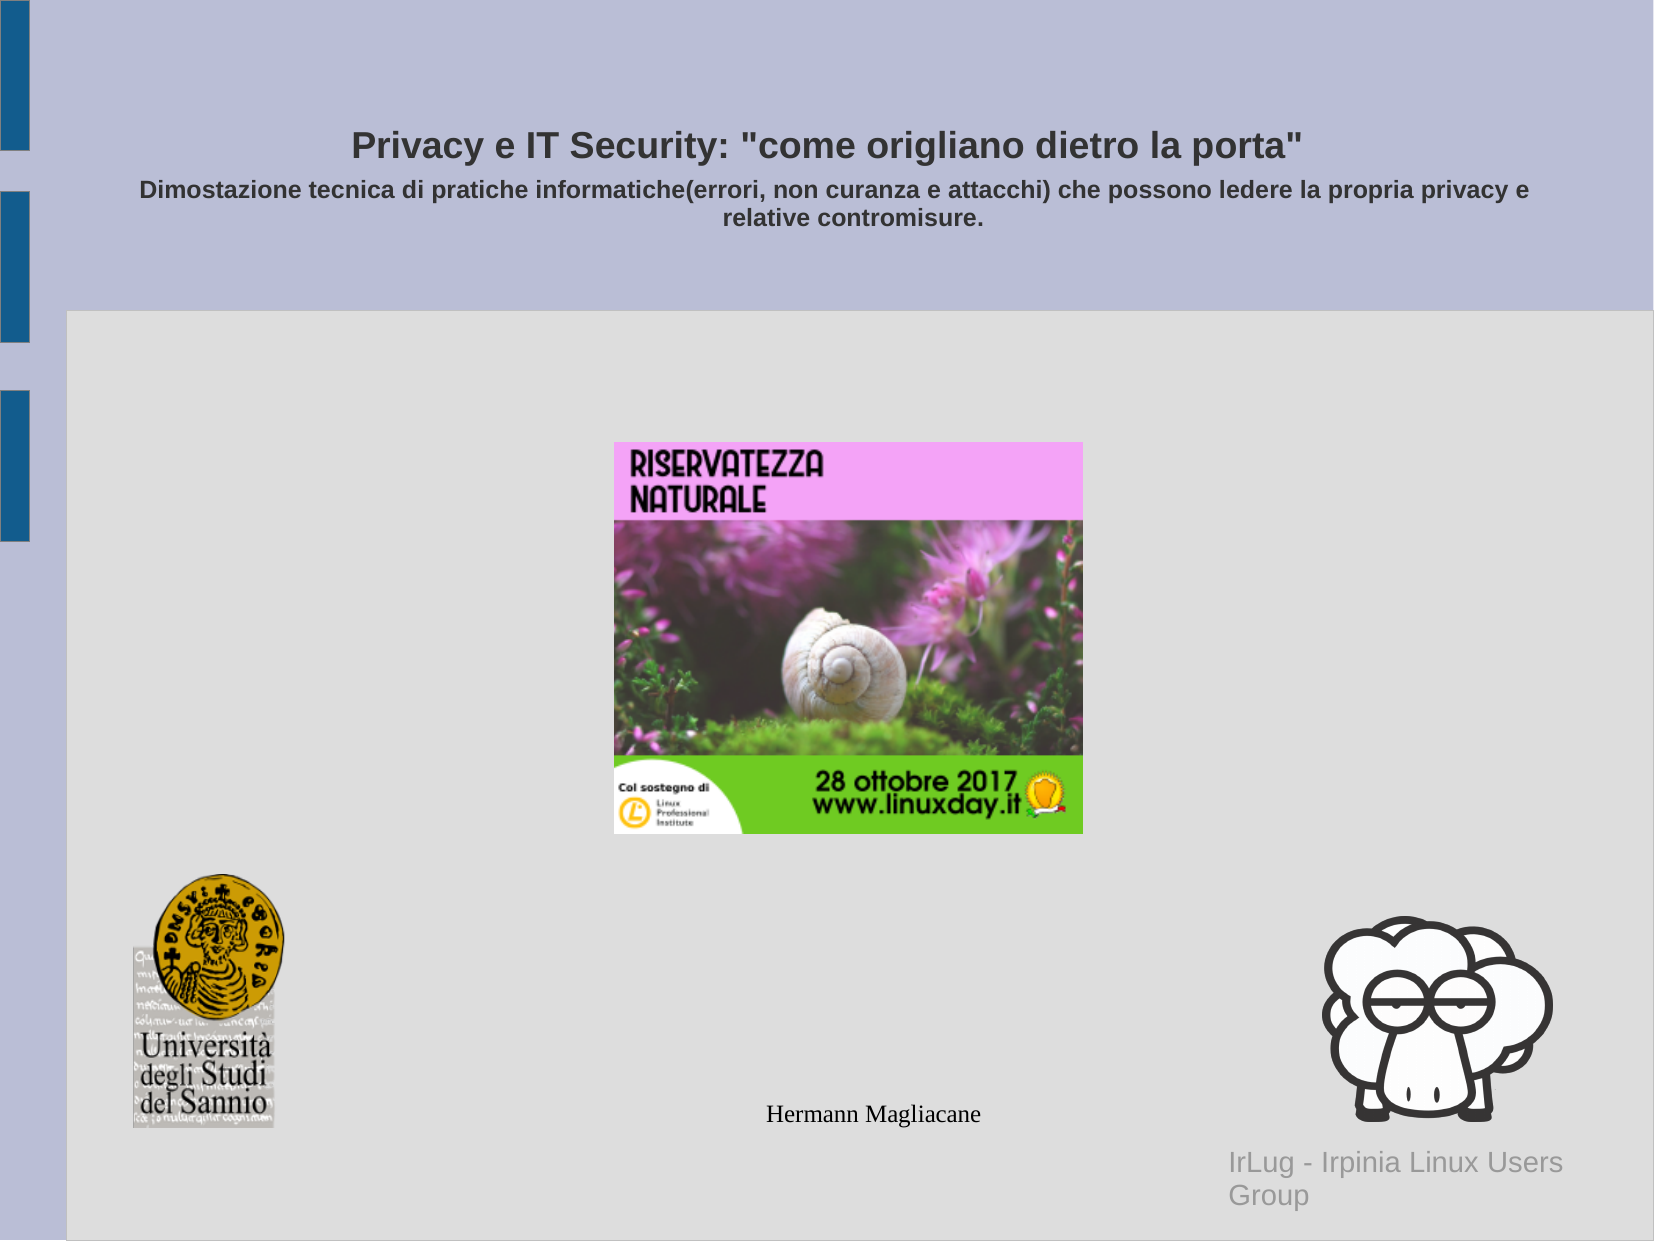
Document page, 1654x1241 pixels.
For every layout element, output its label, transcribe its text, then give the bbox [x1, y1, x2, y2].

subtitle Hermann Magliacane [178, 969, 1570, 1241]
picture [70, 874, 348, 1128]
title Dimostazione tecnica di pratiche informatiche(errori, non curanza e attacchi) che possono ledere la propria privacy e relative contromisure. [129, 100, 1542, 308]
picture [1322, 916, 1553, 1123]
title Privacy e IT Security: "come origliano dietro la porta" [121, 91, 1534, 201]
picture [614, 442, 1083, 834]
text_box IrLug - Irpinia Linux Users Group [1228, 1145, 1654, 1241]
